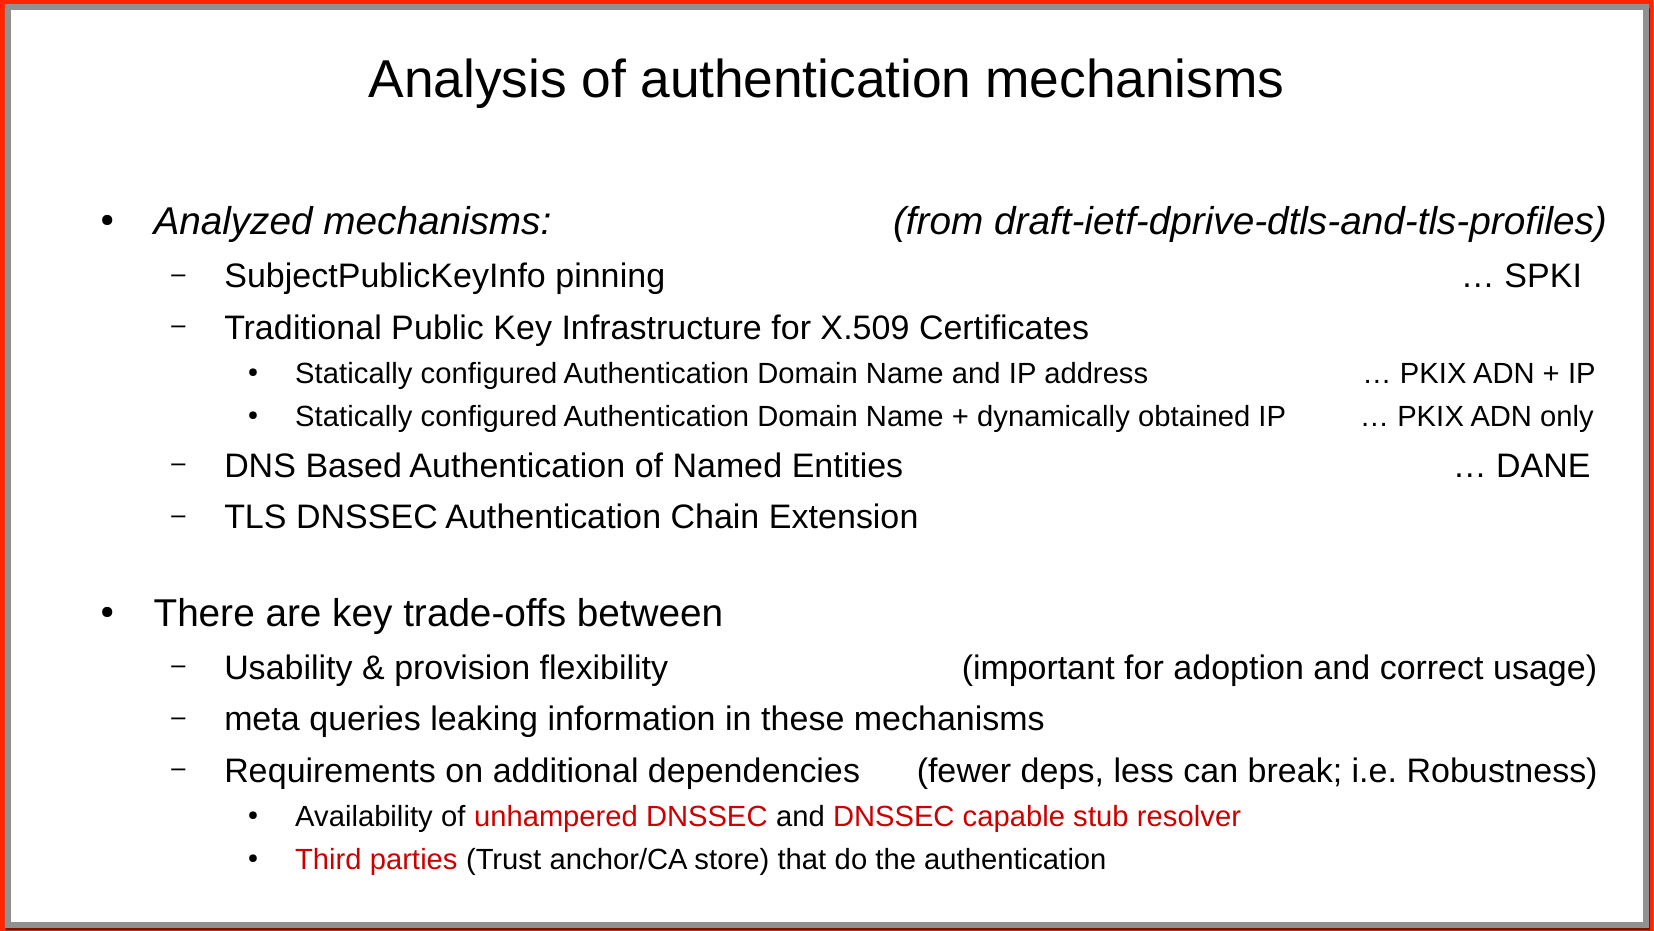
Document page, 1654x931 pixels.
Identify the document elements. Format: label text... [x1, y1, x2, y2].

title Analysis of authentication mechanisms [82, 1, 1571, 157]
list Analyzed mechanisms: (from draft-ietf-dprive-dtls-and-tls-profiles) SubjectPublicKeyInfo pinning … SPKI Traditional Public Key Infrastructure for X.509 Certificates Statically configured Authentication Domain Name and IP address … PKIX ADN + IP Statically configured Authentication Domain Name + dynamically obtained IP … PKIX ADN only DNS Based Authentication of Named Entities … DANE TLS DNSSEC Authentication Chain Extension There are key trade-offs between Usability & provision flexibility (important for adoption and correct usage) meta queries leaking information in these mechanisms Requirements on additional dependencies (fewer deps, less can break; i.e. Robustness) Availability of unhampered DNSSEC and DNSSEC capable stub resolver Third parties (Trust anchor/CA store) that do the authentication [82, 199, 1621, 898]
